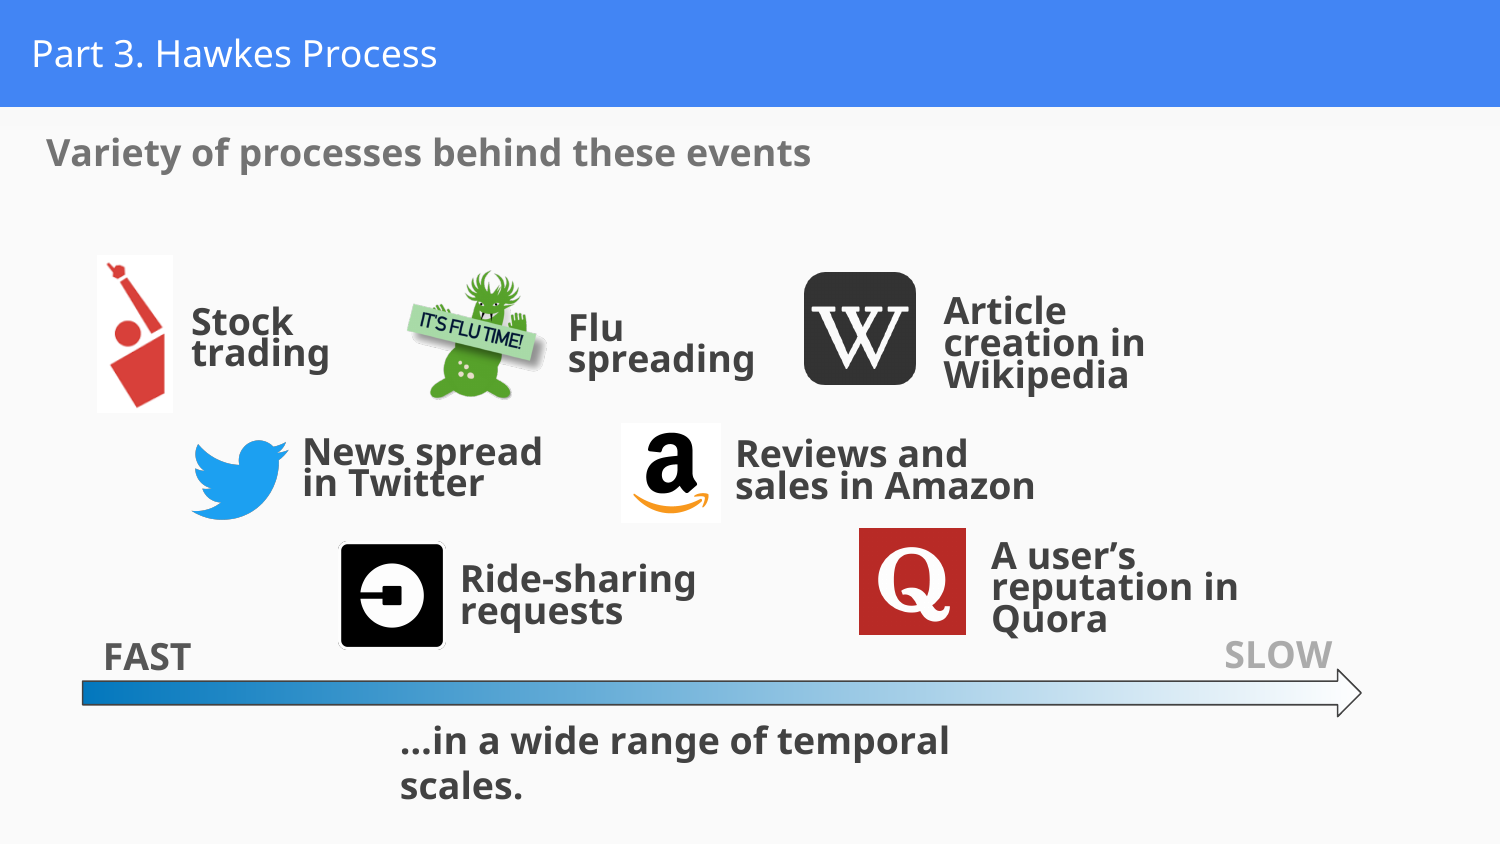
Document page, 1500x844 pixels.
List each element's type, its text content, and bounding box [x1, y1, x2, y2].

text_box …in a wide range of temporal scales. [385, 710, 1056, 815]
list Variety of processes behind these events [31, 106, 1423, 193]
text_box [82, 681, 1362, 717]
picture [859, 528, 966, 635]
picture [97, 255, 173, 413]
text_box Flu spreading [561, 309, 1069, 387]
picture [804, 272, 916, 309]
picture [338, 541, 446, 650]
picture [191, 441, 289, 520]
picture [621, 423, 721, 523]
text_box A user’s reputation in Quora [976, 537, 1361, 646]
title Part 3. Hawkes Process [16, 2, 1465, 102]
text_box Article creation in Wikipedia [928, 292, 1226, 402]
text_box News spread in Twitter [287, 432, 560, 510]
picture [395, 263, 561, 409]
text_box Fast [83, 638, 213, 685]
text_box Reviews and sales in Amazon [720, 435, 1086, 513]
text_box Ride-sharing requests [446, 560, 797, 638]
text_box Slow [1196, 635, 1361, 682]
text_box Stock trading [176, 302, 395, 380]
